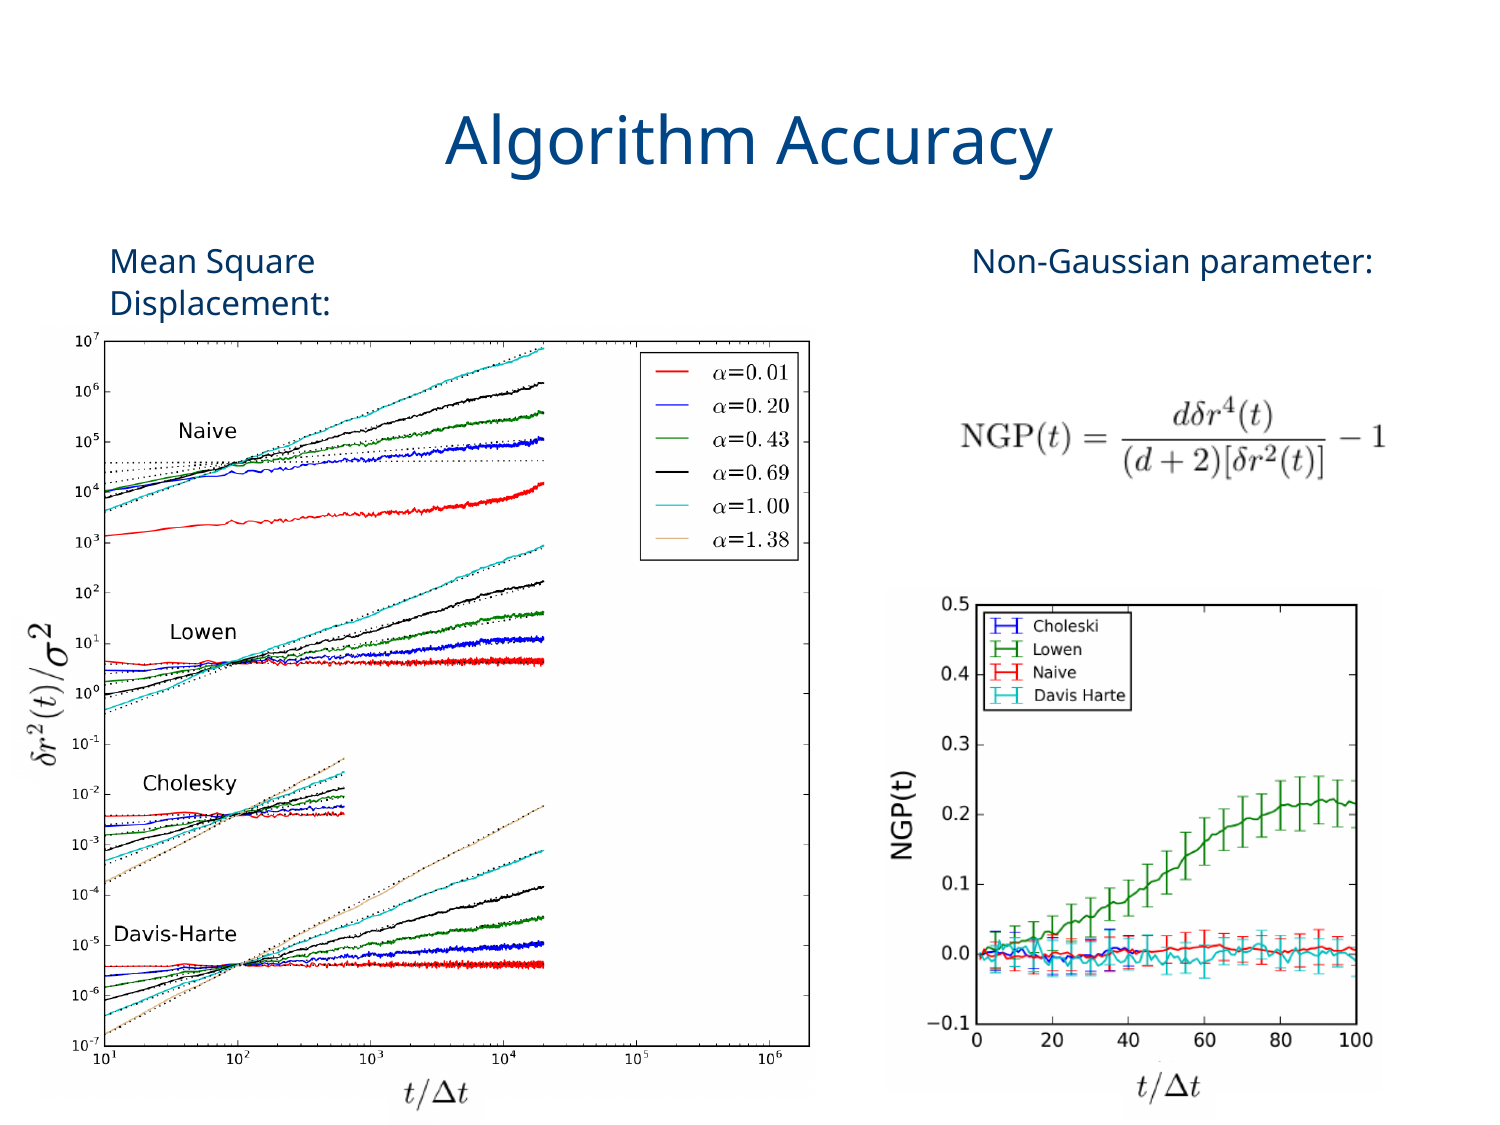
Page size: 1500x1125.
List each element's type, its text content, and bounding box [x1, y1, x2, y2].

text_box Mean Square Displacement: [59, 232, 531, 314]
text_box Non-Gaussian parameter: [921, 232, 1393, 314]
text_box [23, 614, 60, 662]
picture [956, 389, 1398, 496]
title Algorithm Accuracy [75, 44, 1425, 233]
picture [7, 315, 815, 1125]
picture [885, 588, 1382, 1119]
